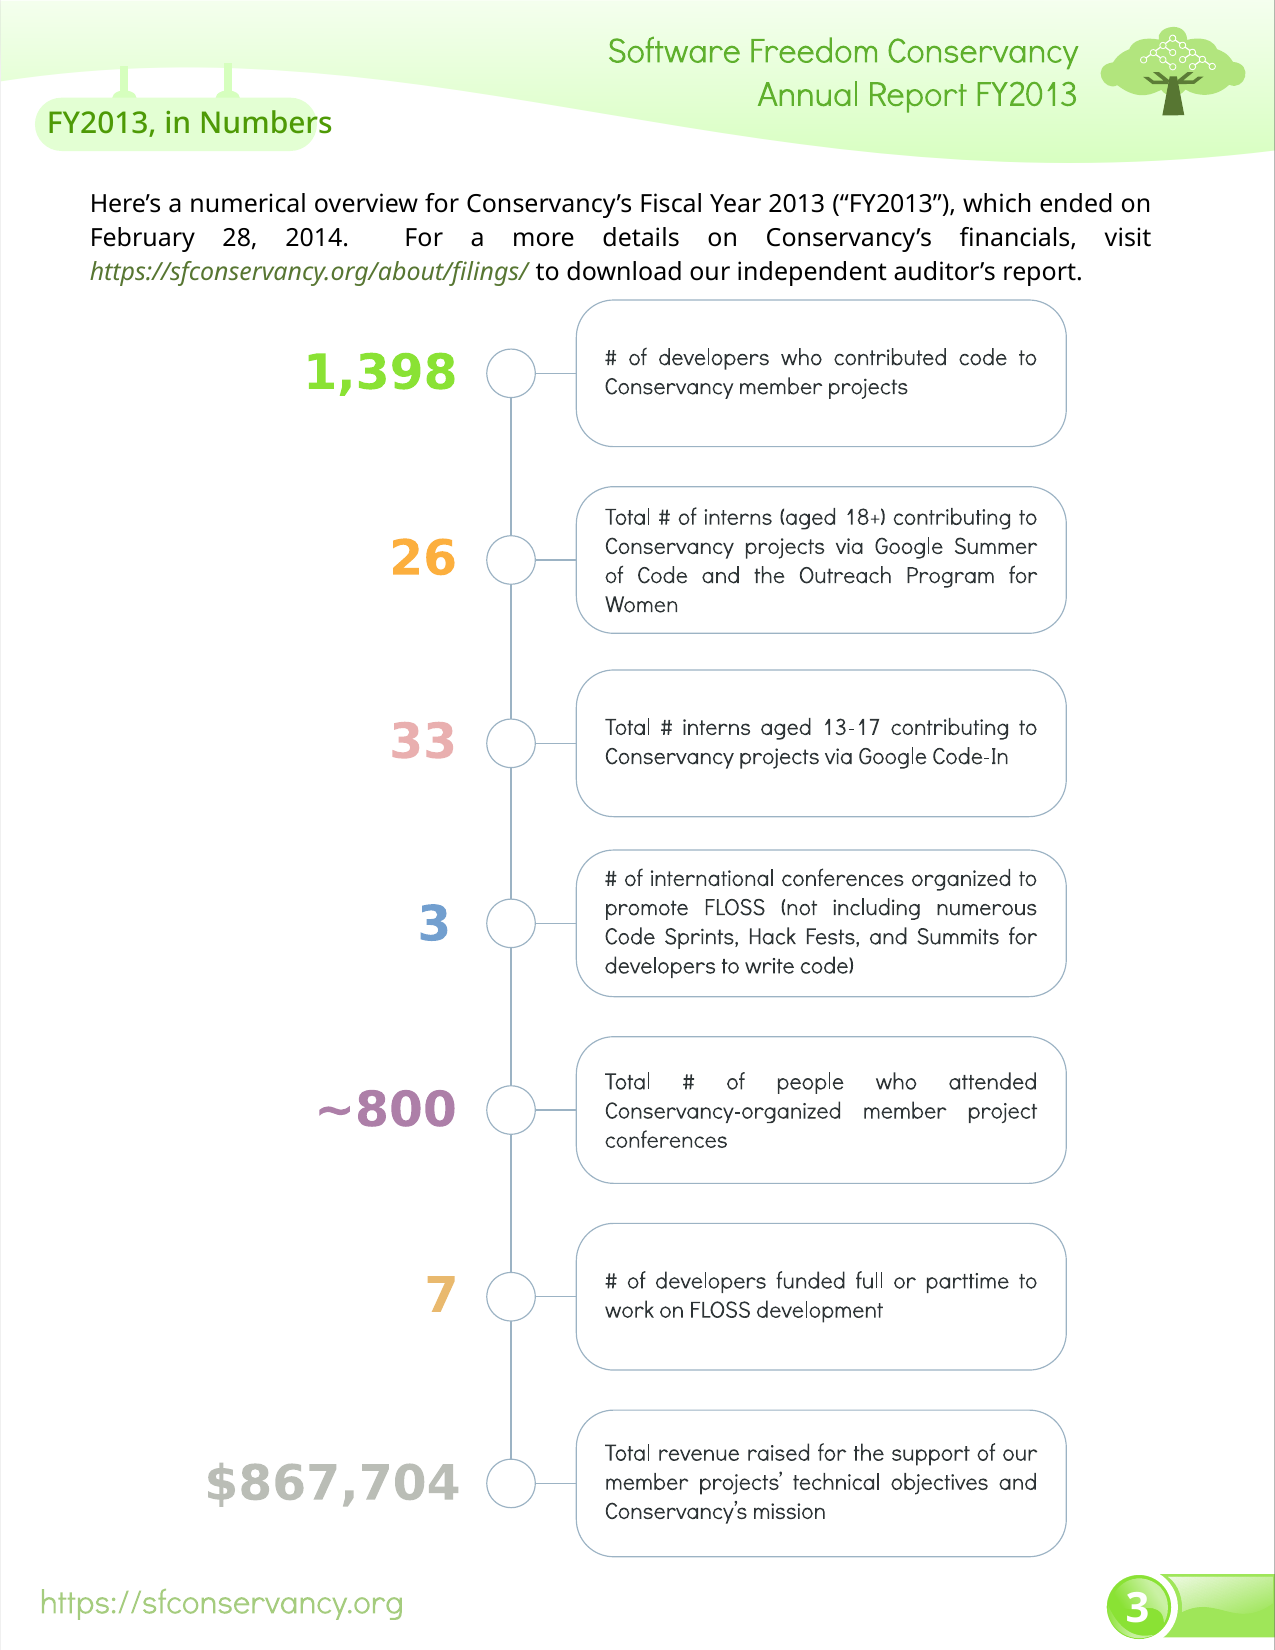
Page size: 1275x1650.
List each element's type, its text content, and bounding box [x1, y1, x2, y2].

text_box Here’s a numerical overview for Conservancy’s Fiscal Year 2013 (“FY2013”), which ended on February 28, 2014. For a more details on Conservancy’s financials, visit https://sfconservancy.org/about/filings/ to download our independent auditor’s report. [75, 178, 1201, 370]
